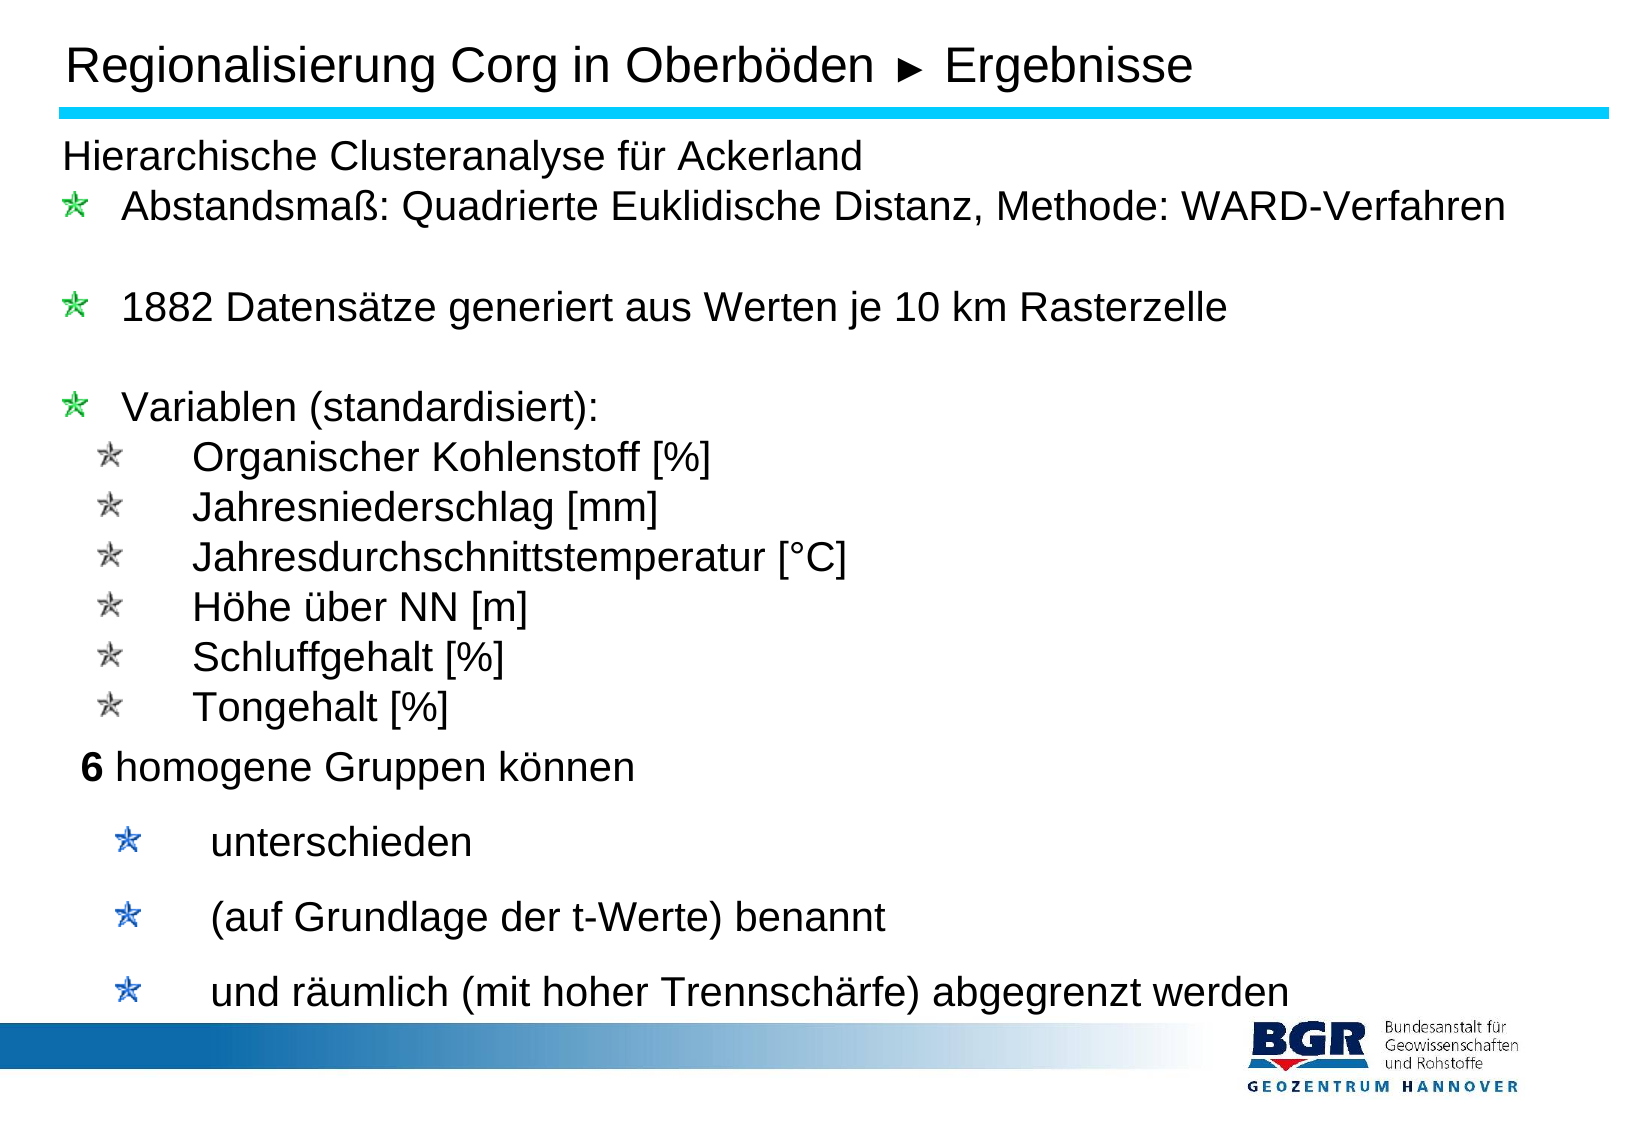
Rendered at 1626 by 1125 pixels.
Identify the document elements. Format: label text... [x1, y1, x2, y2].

text_box 6 homogene Gruppen können unterschieden (auf Grundlage der t-Werte) benannt und räumlich (mit hoher Trennschärfe) abgegrenzt werden [65, 707, 1306, 1022]
text_box Hierarchische Clusteranalyse für Ackerland Abstandsmaß: Quadrierte Euklidische Distanz, Methode: WARD-Verfahren 1882 Datensätze generiert aus Werten je 10 km Rasterzelle Variablen (standardisiert): Organischer Kohlenstoff [%] Jahresniederschlag [mm] Jahresdurchschnittstemperatur [°C] Höhe über NN [m] Schluffgehalt [%] Tongehalt [%] [47, 121, 1607, 737]
text_box Regionalisierung Corg in Oberböden ► Ergebnisse [50, 24, 1224, 101]
picture [0, 1016, 1590, 1100]
